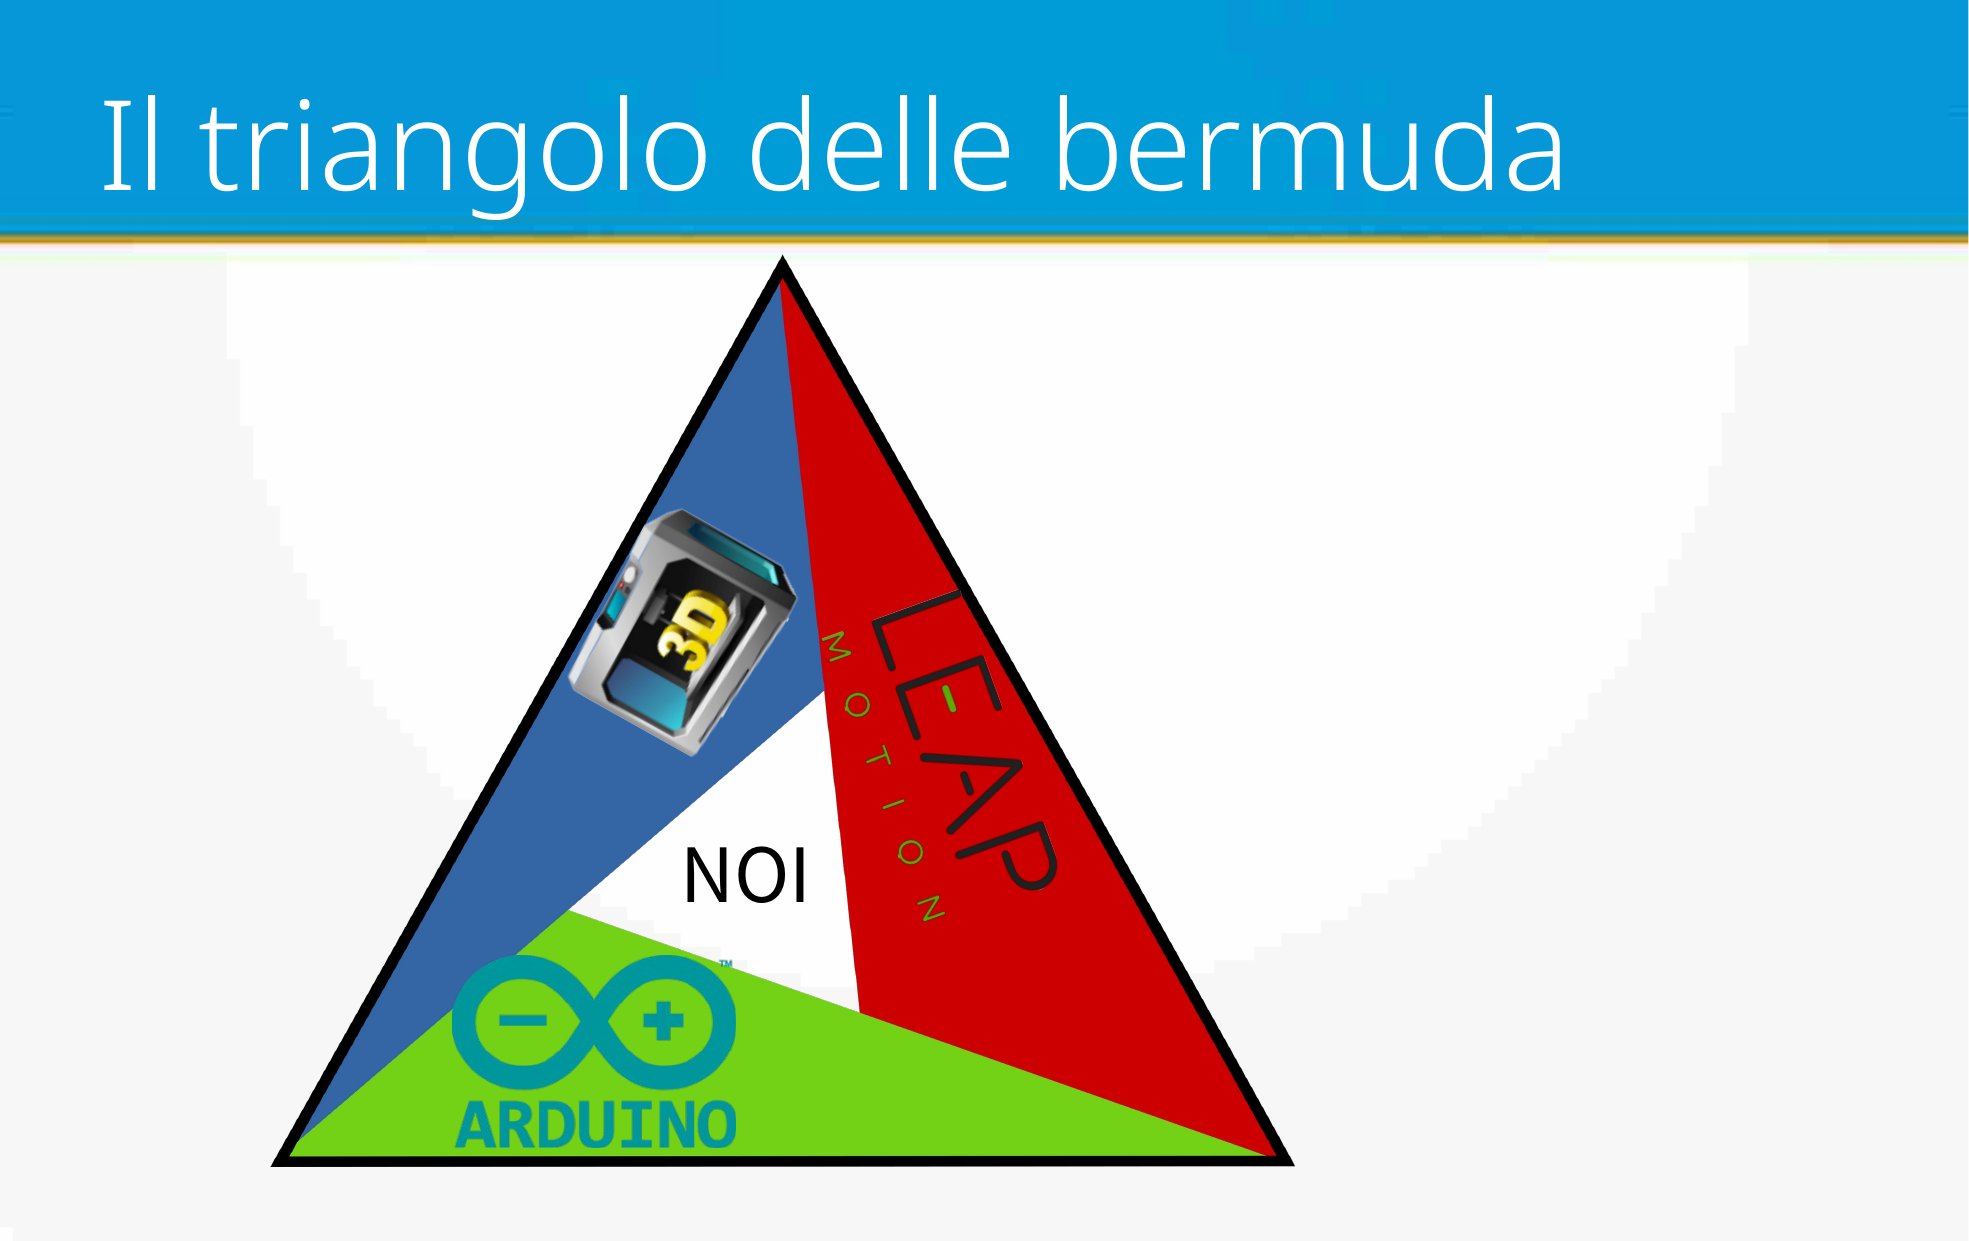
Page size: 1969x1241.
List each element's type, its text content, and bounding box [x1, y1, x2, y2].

title Il triangolo delle bermuda [98, 19, 1870, 227]
text_box NOI [675, 814, 901, 931]
picture [0, 232, 1969, 1241]
